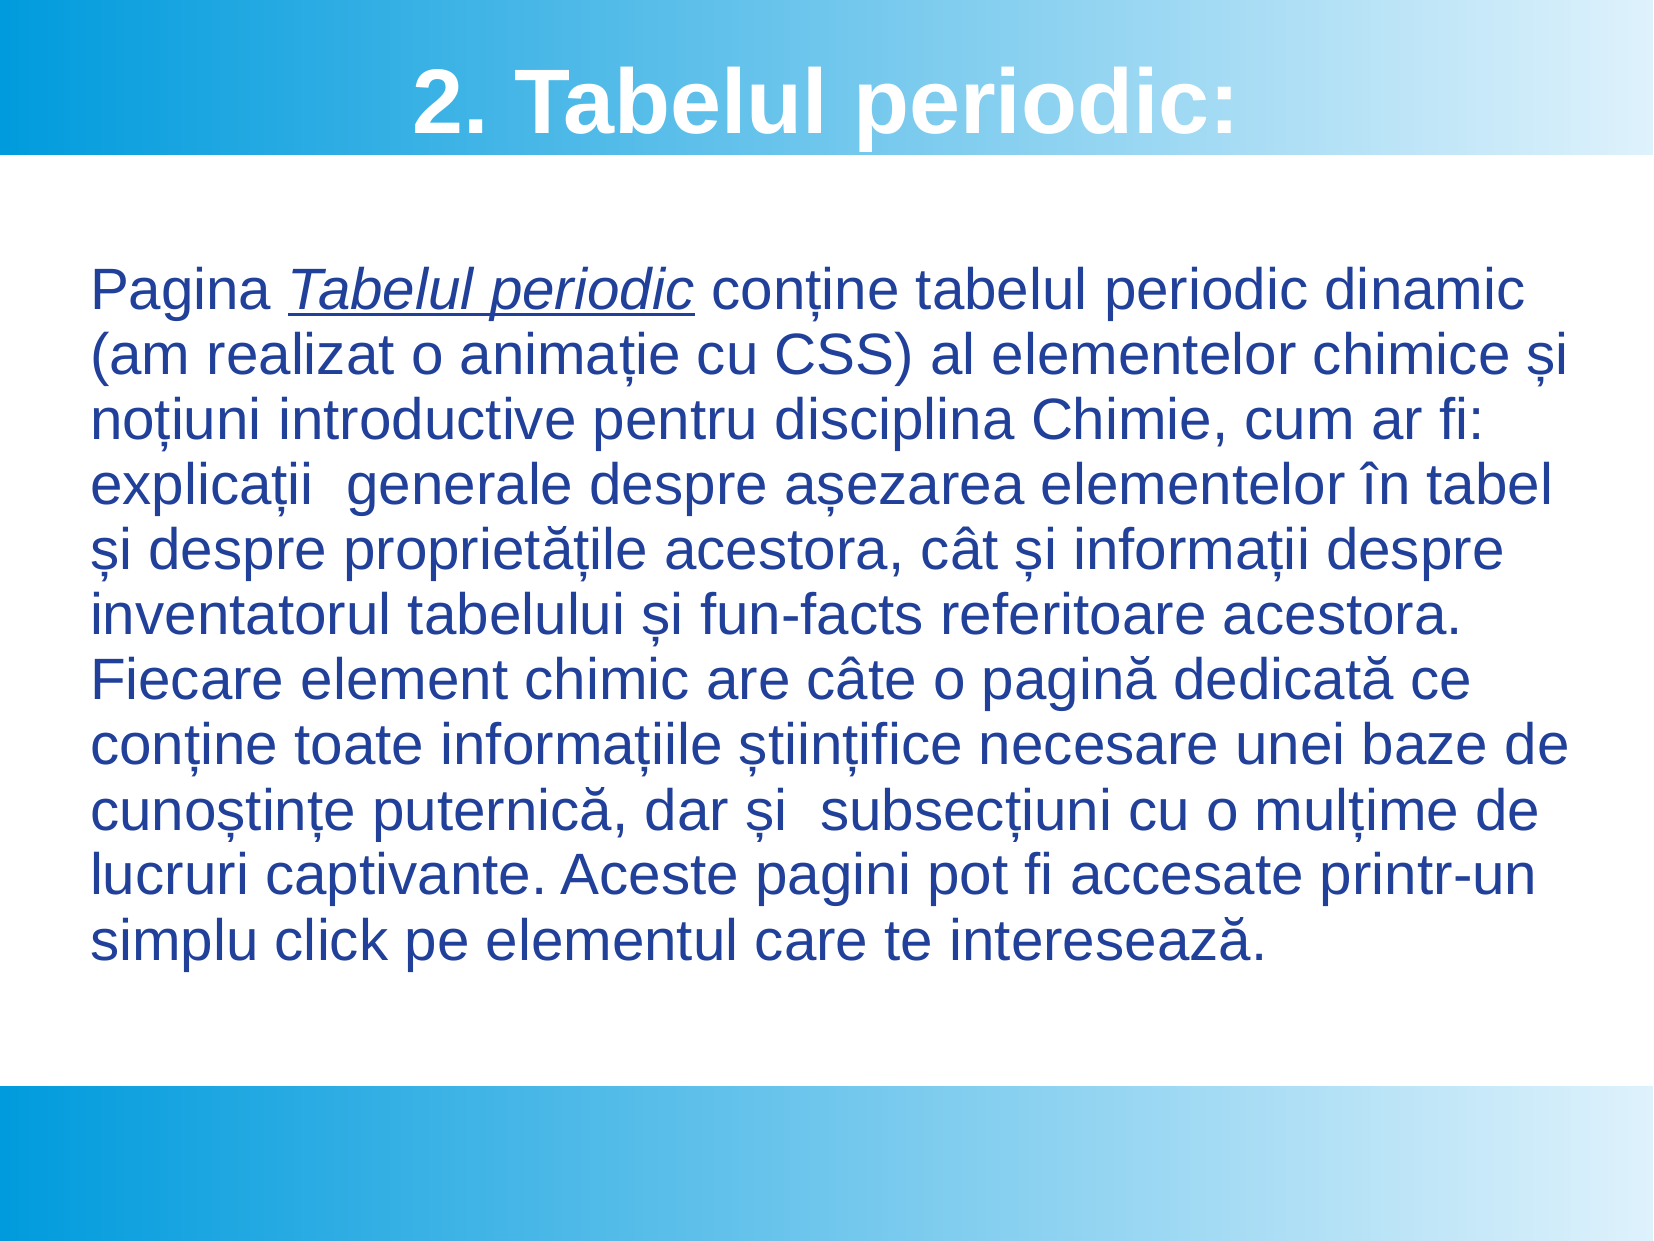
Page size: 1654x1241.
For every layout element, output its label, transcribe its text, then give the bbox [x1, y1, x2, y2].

subtitle Pagina Tabelul periodic conține tabelul periodic dinamic (am realizat o animație cu CSS) al elementelor chimice și noțiuni introductive pentru disciplina Chimie, cum ar fi: explicații generale despre așezarea elementelor în tabel și despre proprietățile acestora, cât și informații despre inventatorul tabelului și fun-facts referitoare acestora. Fiecare element chimic are câte o pagină dedicată ce conține toate informațiile științifice necesare unei baze de cunoștințe puternică, dar și subsecțiuni cu o mulțime de lucruri captivante. Aceste pagini pot fi accesate printr-un simplu click pe elementul care te interesează. [90, 255, 1579, 975]
title 2. Tabelul periodic: [82, 49, 1571, 155]
